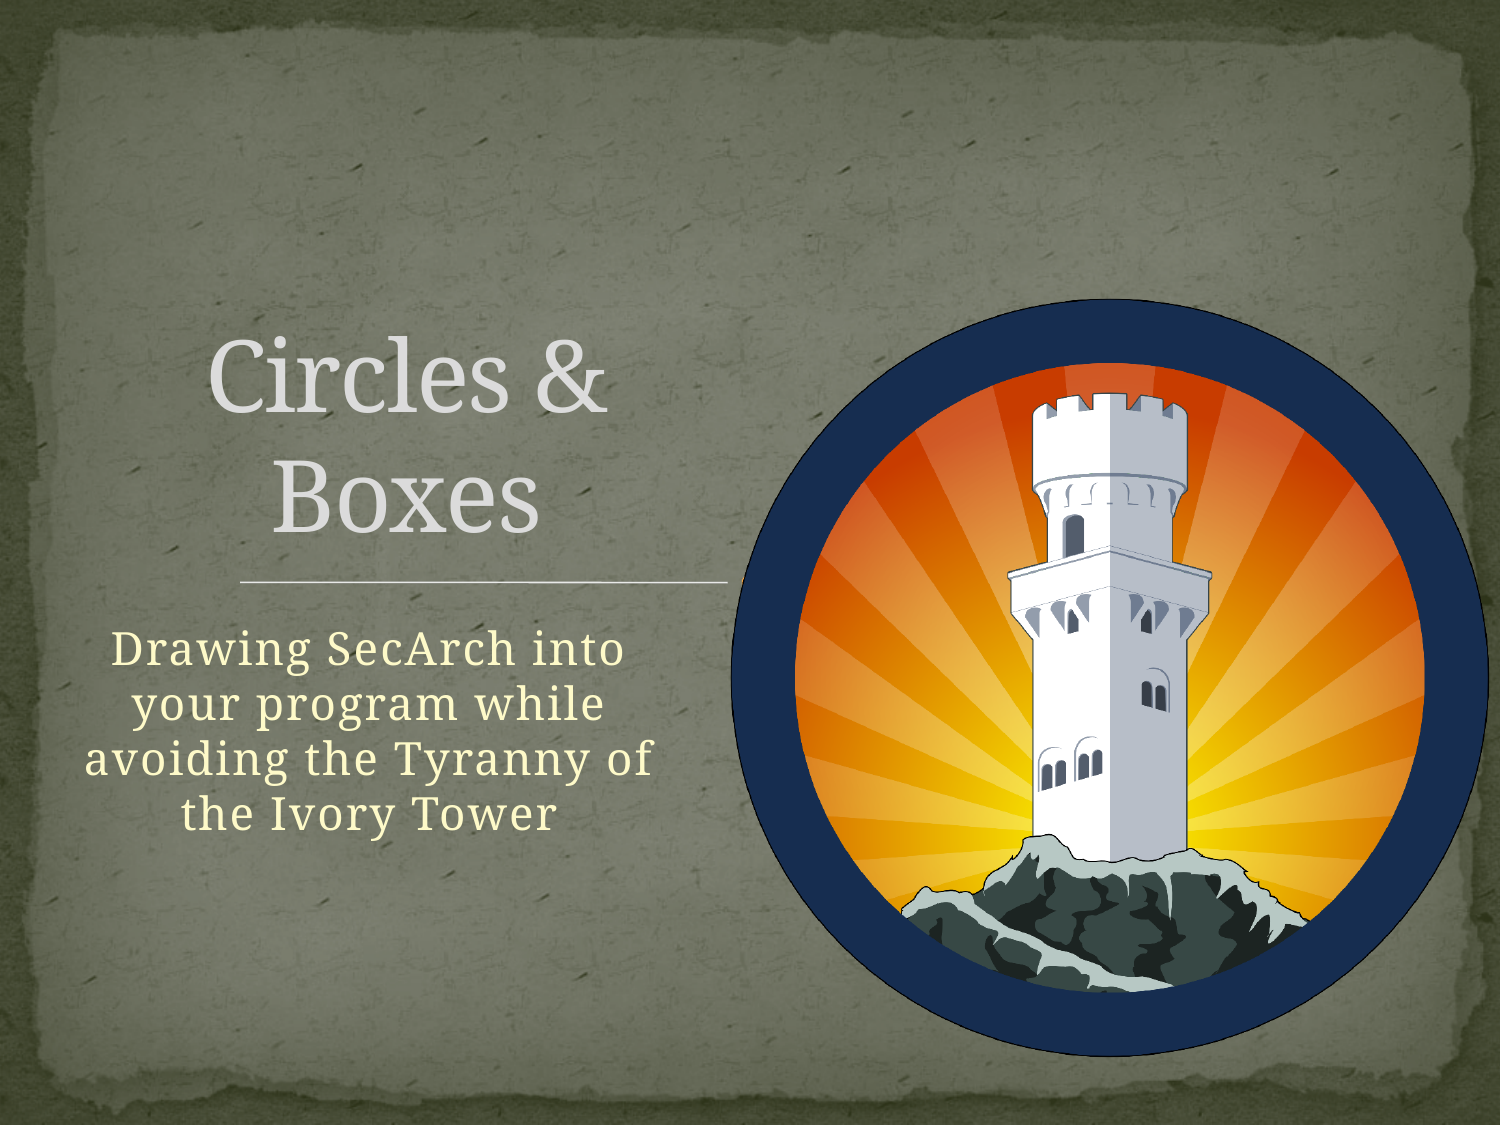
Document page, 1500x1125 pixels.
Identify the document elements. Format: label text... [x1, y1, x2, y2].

subtitle Drawing SecArch into your program while avoiding the Tyranny of the Ivory Tower [38, 612, 700, 800]
title Circles & Boxes [50, 235, 763, 561]
picture [0, 0, 1500, 1125]
